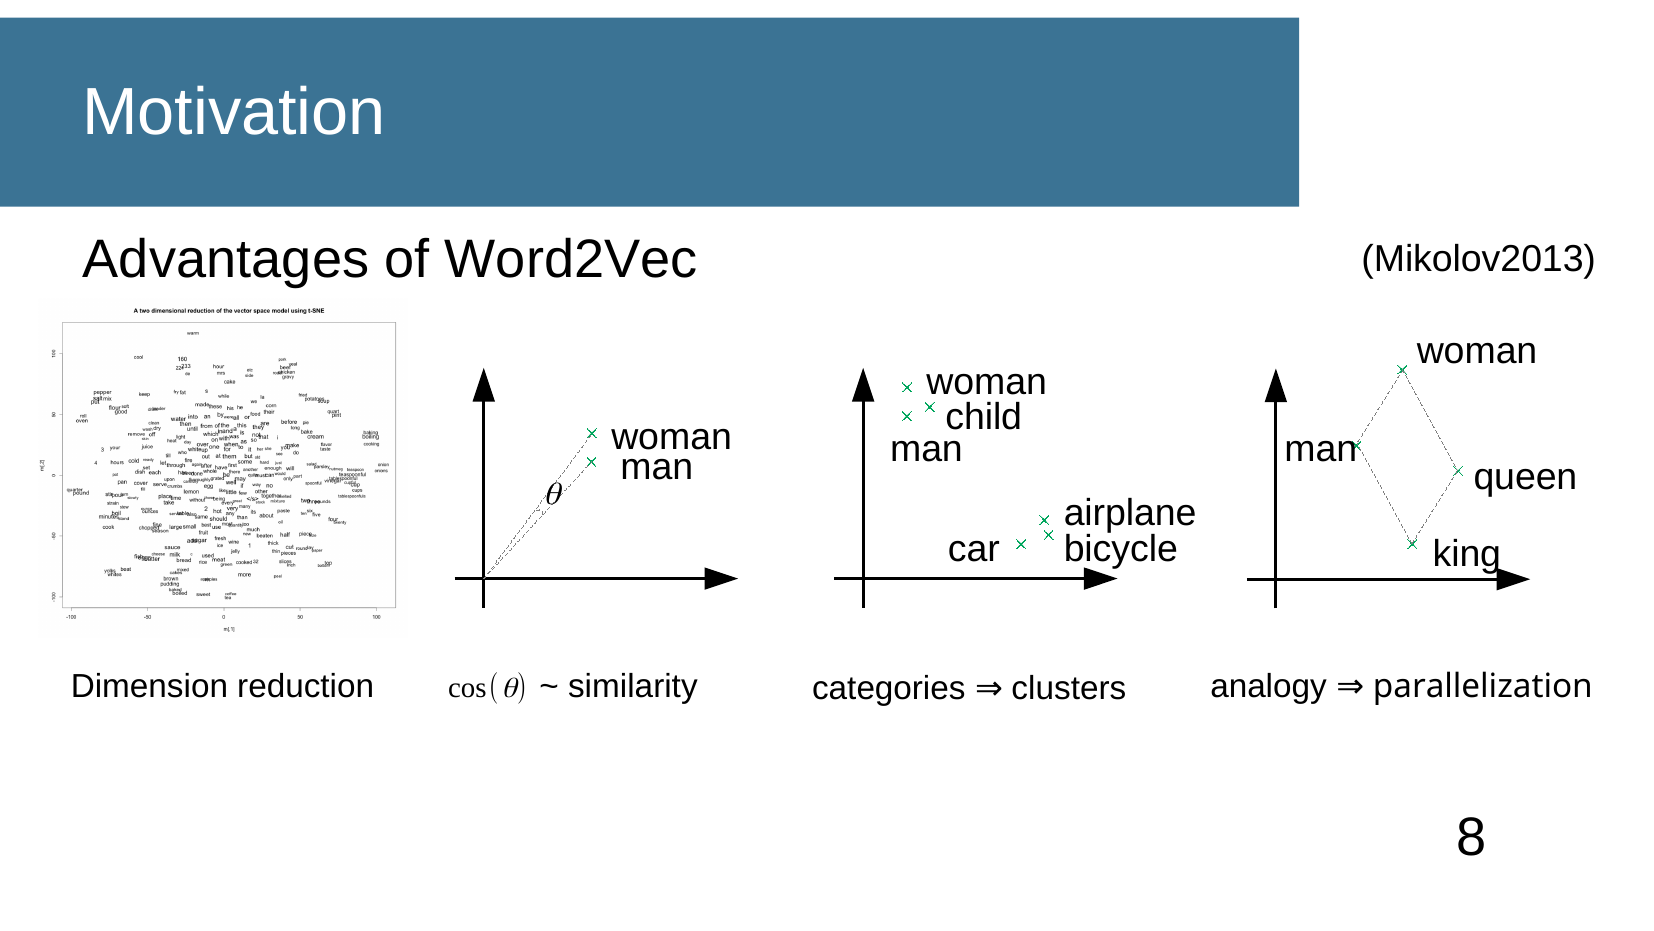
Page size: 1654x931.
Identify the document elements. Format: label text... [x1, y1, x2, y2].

text_box woman [911, 353, 1070, 414]
text_box analogy ⇒ parallelization [1195, 660, 1617, 721]
text_box child [930, 388, 1043, 448]
title Motivation [82, 35, 1234, 189]
text_box (Mikolov2013) [1346, 230, 1611, 288]
text_box man [1269, 421, 1378, 481]
text_box Dimension reduction [55, 660, 390, 721]
text_box [587, 428, 596, 438]
text_box [1039, 515, 1048, 525]
text_box woman [596, 408, 755, 469]
text_box bicycle [1048, 520, 1201, 581]
list Advantages of Word2Vec [82, 224, 1571, 764]
text_box woman [1402, 322, 1561, 382]
text_box queen [1458, 448, 1600, 508]
text_box [587, 457, 596, 467]
text_box king [1417, 526, 1534, 586]
text_box [902, 382, 911, 392]
picture [38, 298, 408, 638]
text_box ~ similarity [524, 660, 733, 721]
text_box [1407, 539, 1417, 549]
text_box categories ⇒ clusters [797, 662, 1185, 723]
text_box car [933, 520, 1015, 581]
chart [441, 670, 533, 706]
text_box man [605, 438, 714, 499]
text_box [925, 402, 930, 412]
text_box [1044, 530, 1048, 540]
text_box [902, 411, 911, 420]
text_box airplane [1048, 484, 1220, 544]
text_box man [875, 420, 984, 481]
text_box [1397, 365, 1402, 374]
chart [538, 482, 565, 508]
text_box [1016, 539, 1026, 549]
